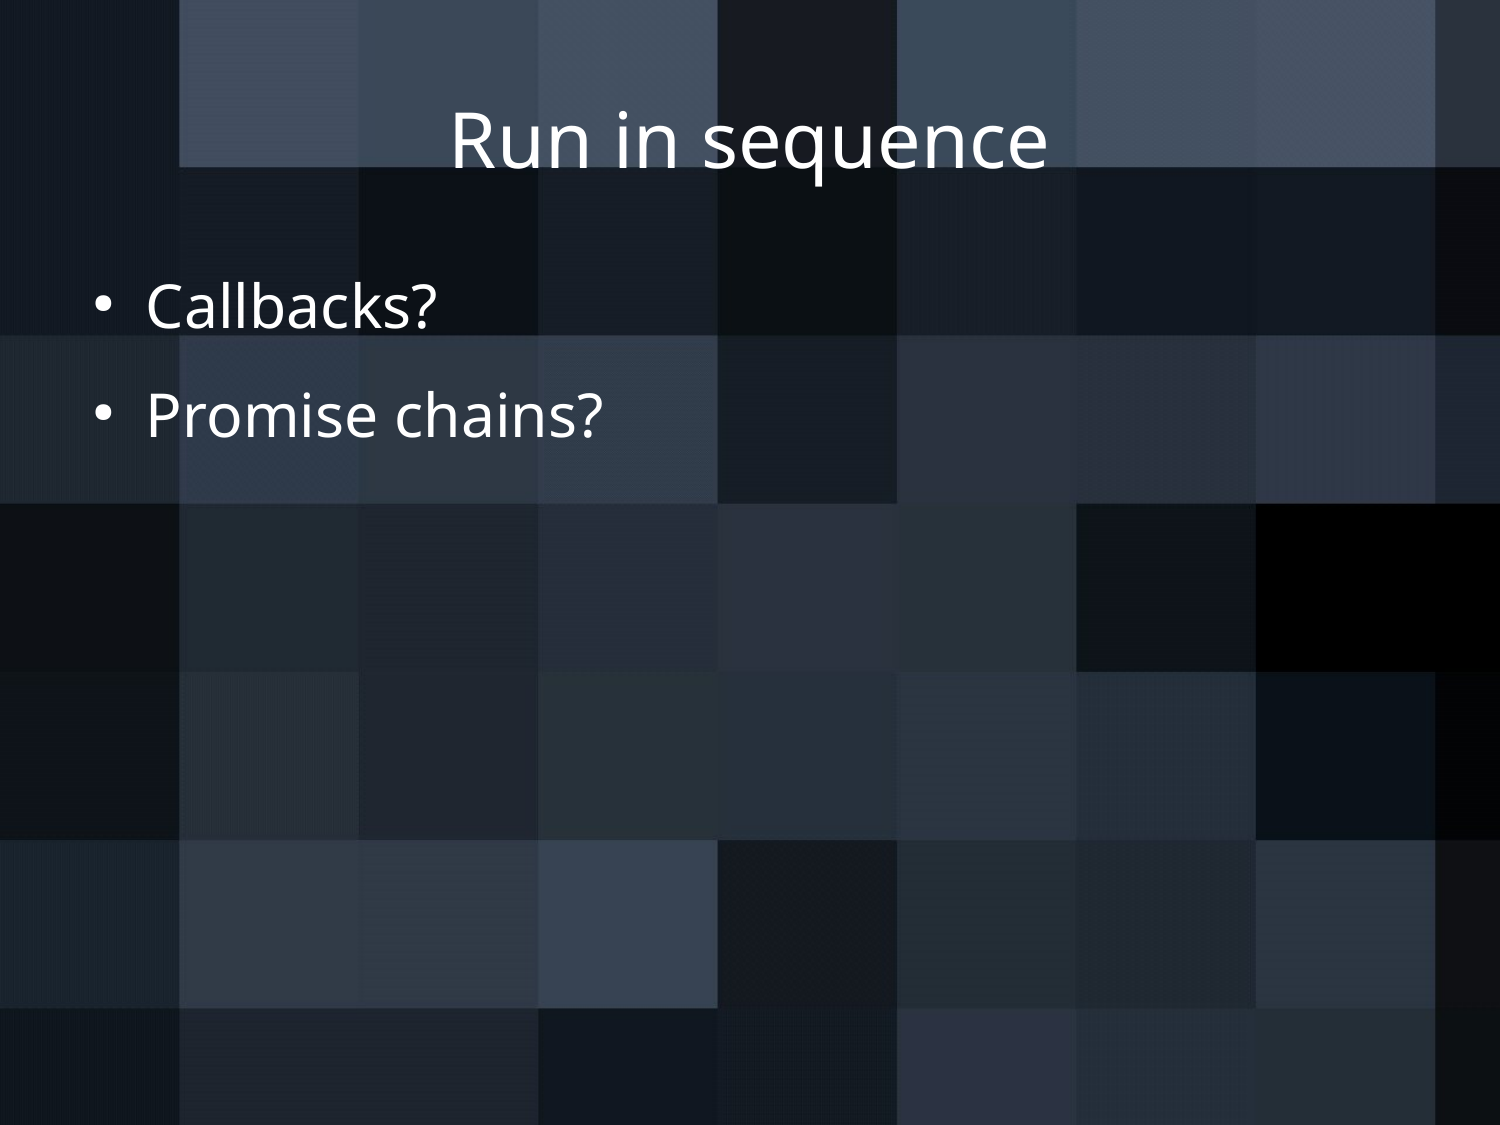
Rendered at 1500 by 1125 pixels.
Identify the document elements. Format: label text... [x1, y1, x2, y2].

title Run in sequence [75, 44, 1425, 233]
list Callbacks? Promise chains? [75, 263, 1425, 916]
picture [0, 0, 1500, 1125]
